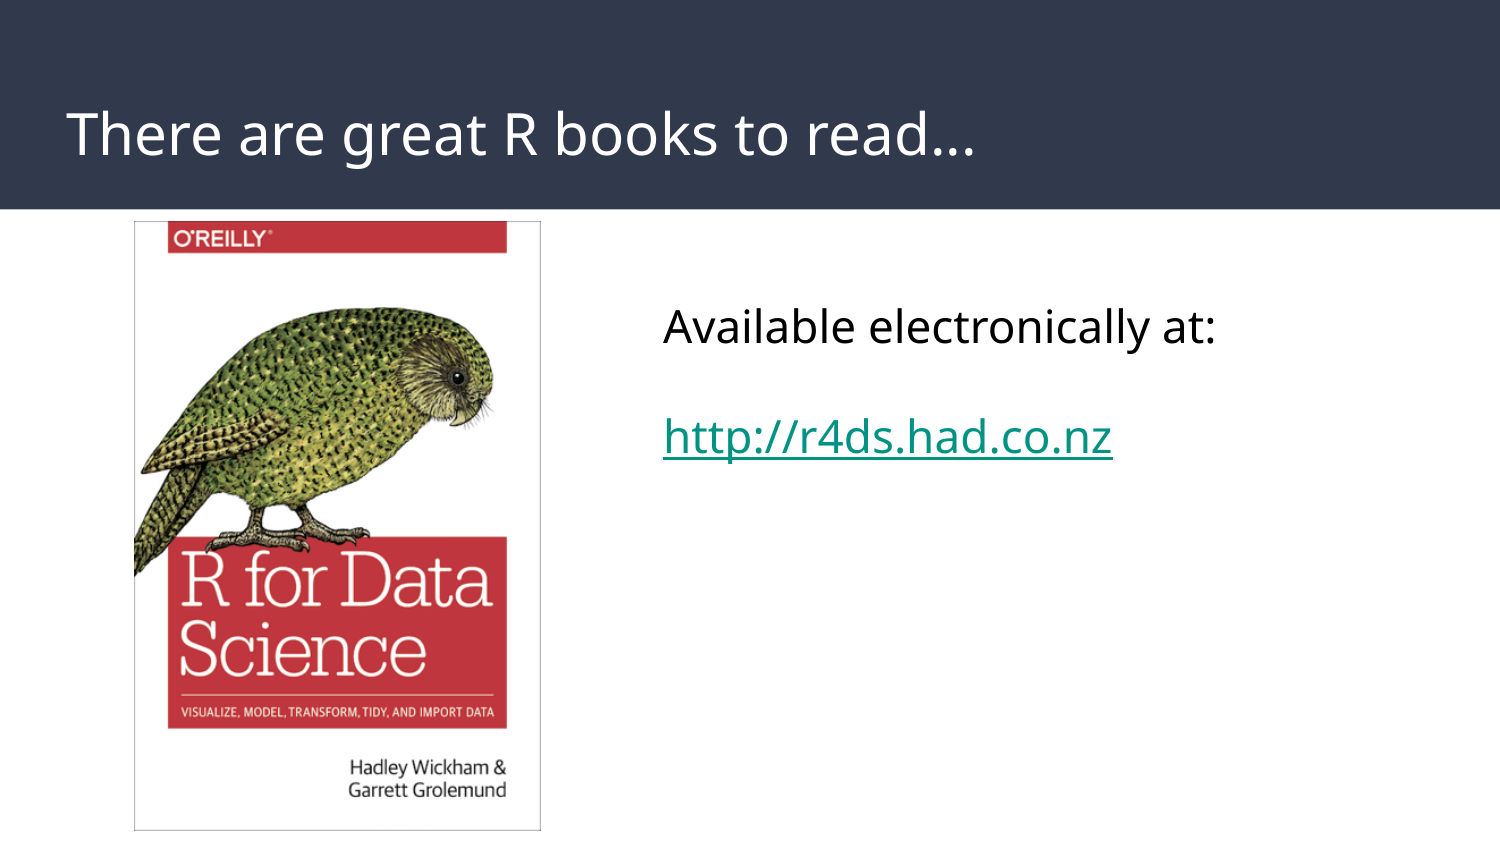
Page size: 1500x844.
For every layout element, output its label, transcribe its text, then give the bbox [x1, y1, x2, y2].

text_box Available electronically at: http://r4ds.had.co.nz [648, 282, 1449, 768]
title There are great R books to read... [51, 82, 1449, 185]
picture [134, 221, 541, 831]
